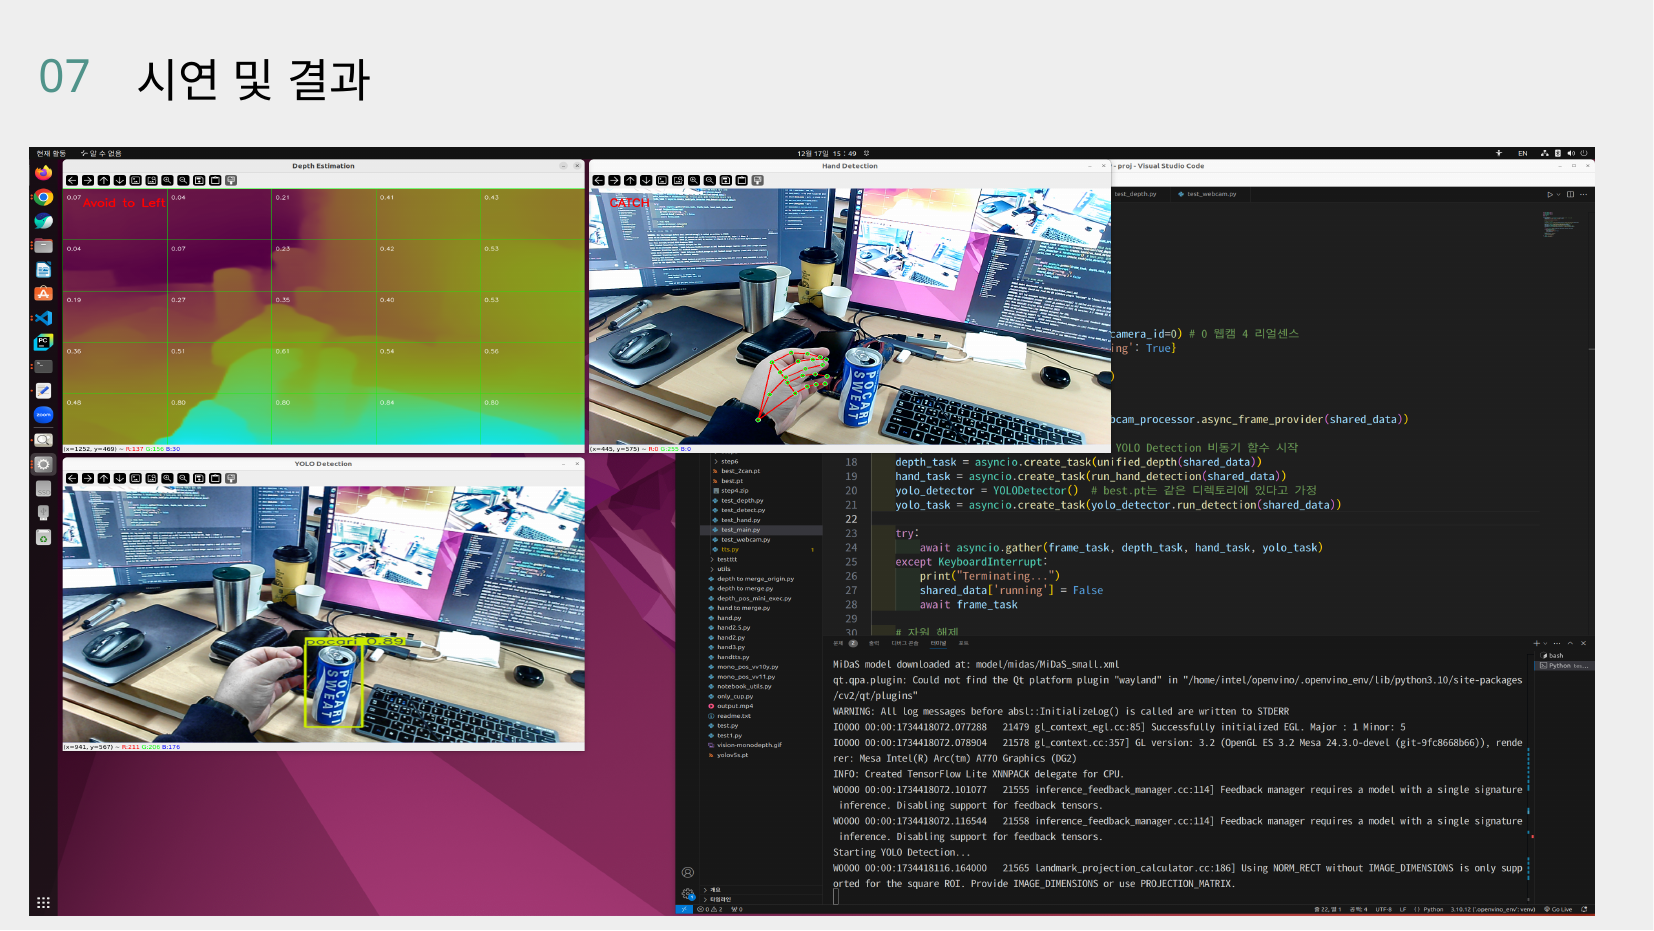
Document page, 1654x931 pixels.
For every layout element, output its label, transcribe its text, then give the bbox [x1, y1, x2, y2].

picture [29, 147, 1595, 916]
title 시연 및 결과 [88, 0, 420, 156]
text_box 07 [23, 35, 142, 125]
